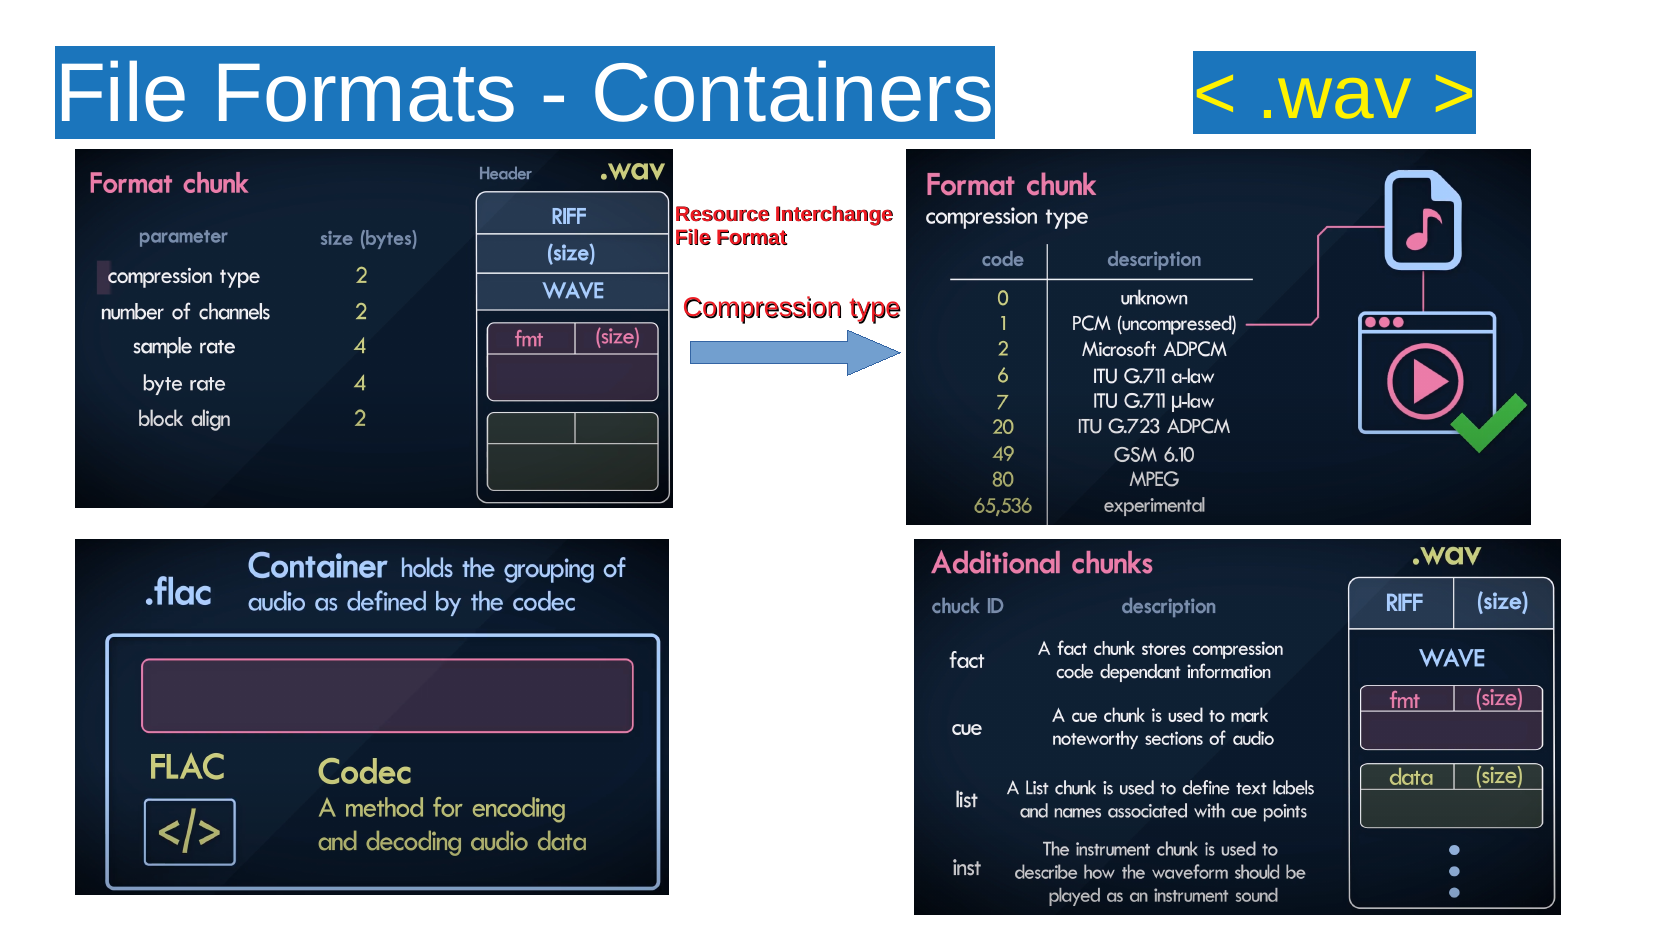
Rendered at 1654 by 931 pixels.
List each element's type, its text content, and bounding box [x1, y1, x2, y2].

picture [906, 149, 1531, 526]
text_box [690, 331, 901, 376]
picture [75, 149, 673, 508]
title < .wav > [1035, 8, 1636, 177]
picture [914, 539, 1561, 916]
text_box Resource Interchange File Format [660, 194, 908, 257]
text_box Compression type [667, 285, 916, 331]
picture [75, 539, 669, 895]
title File Formats - Containers [15, 15, 1035, 171]
